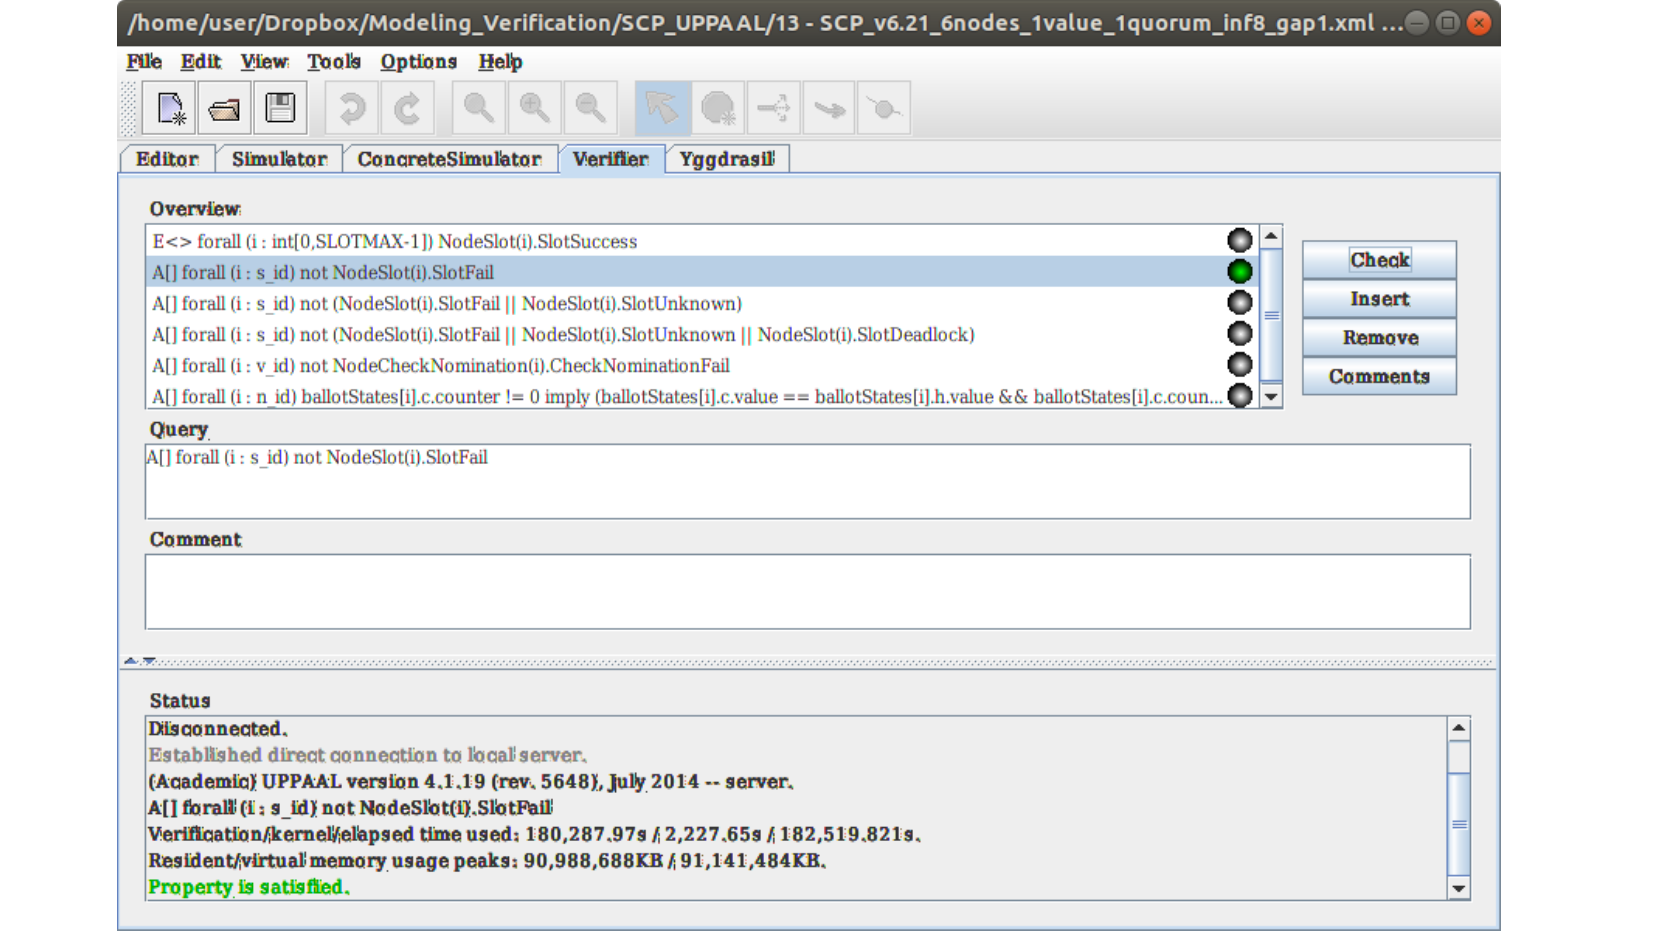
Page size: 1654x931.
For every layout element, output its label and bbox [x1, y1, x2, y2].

picture [117, 0, 1501, 931]
